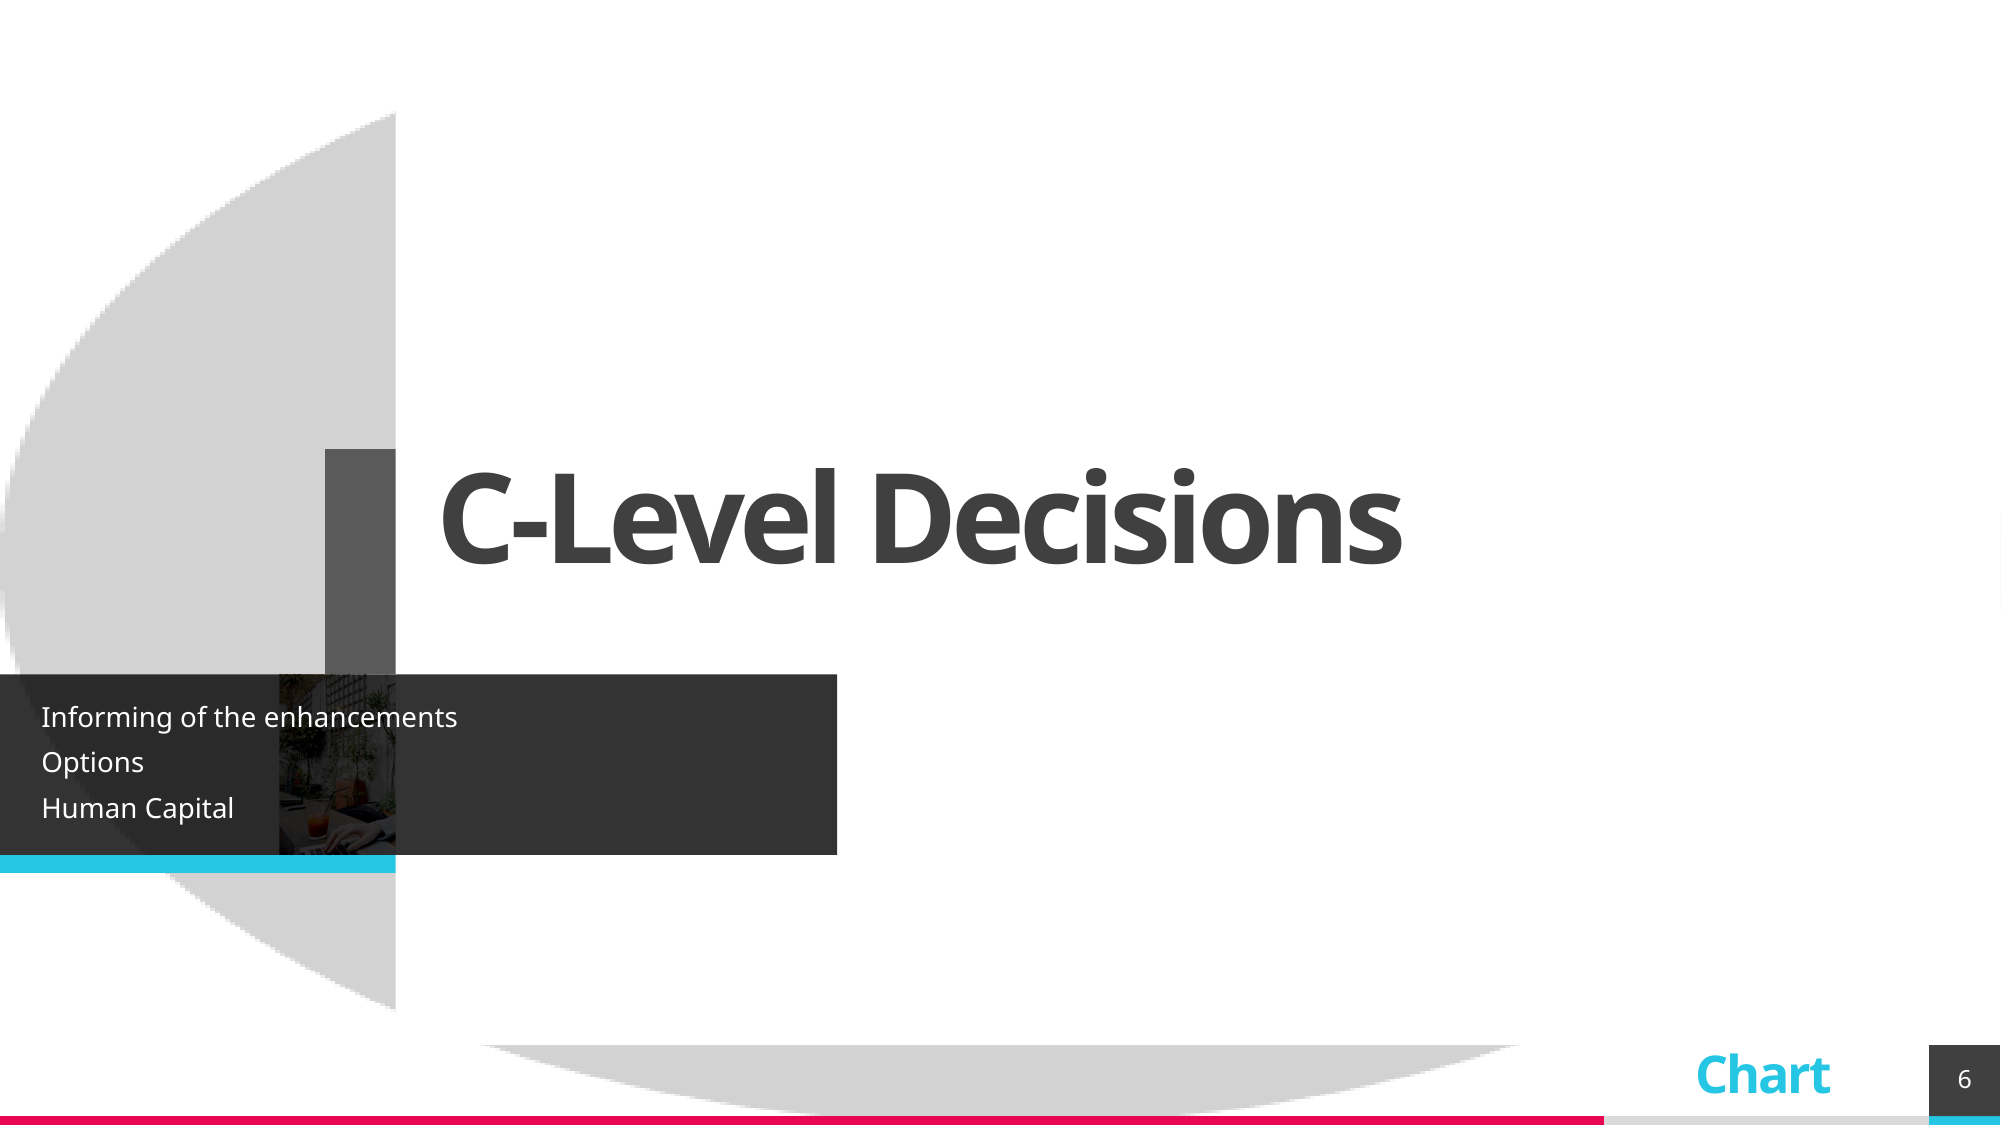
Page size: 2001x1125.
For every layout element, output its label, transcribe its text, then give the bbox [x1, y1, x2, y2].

title C-Level Decisions [0, 353, 837, 674]
list Informing of the enhancements Options Human Capital [0, 674, 838, 873]
text_box Chart [1680, 1061, 1854, 1109]
slide_number 6 [1929, 1045, 2000, 1117]
